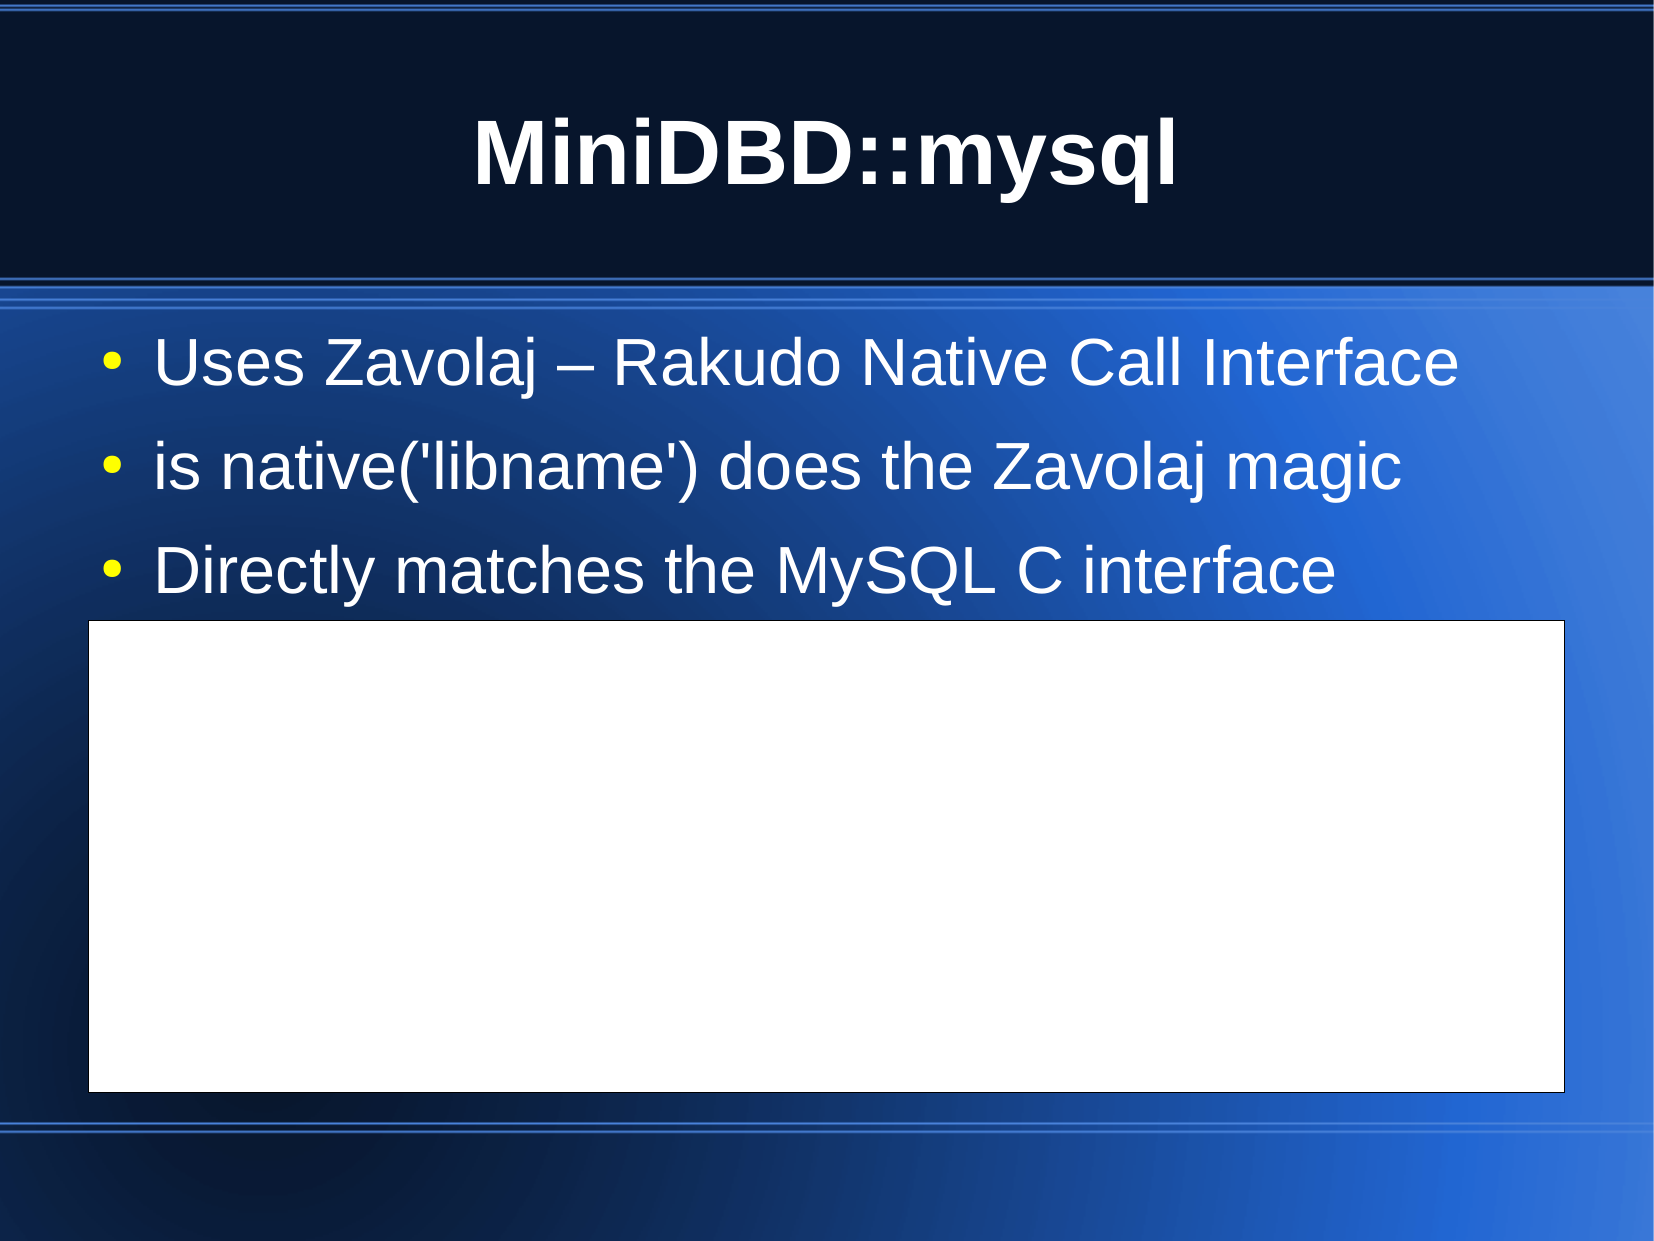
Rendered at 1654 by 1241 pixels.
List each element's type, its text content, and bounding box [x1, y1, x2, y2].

title MiniDBD::mysql [82, 56, 1571, 250]
text_box sub mysql_fetch_row( OpaquePointer $result_set ) returns Positional of Str is native('libmysqlclient') { ... } sub mysql_error( OpaquePointer $mysql_client ) returns Str is native('libmysqlclient') { ... } [88, 611, 1565, 1123]
list Uses Zavolaj – Rakudo Native Call Interface is native('libname') does the Zavolaj magic Directly matches the MySQL C interface [82, 324, 1571, 621]
picture [0, 0, 1654, 1241]
